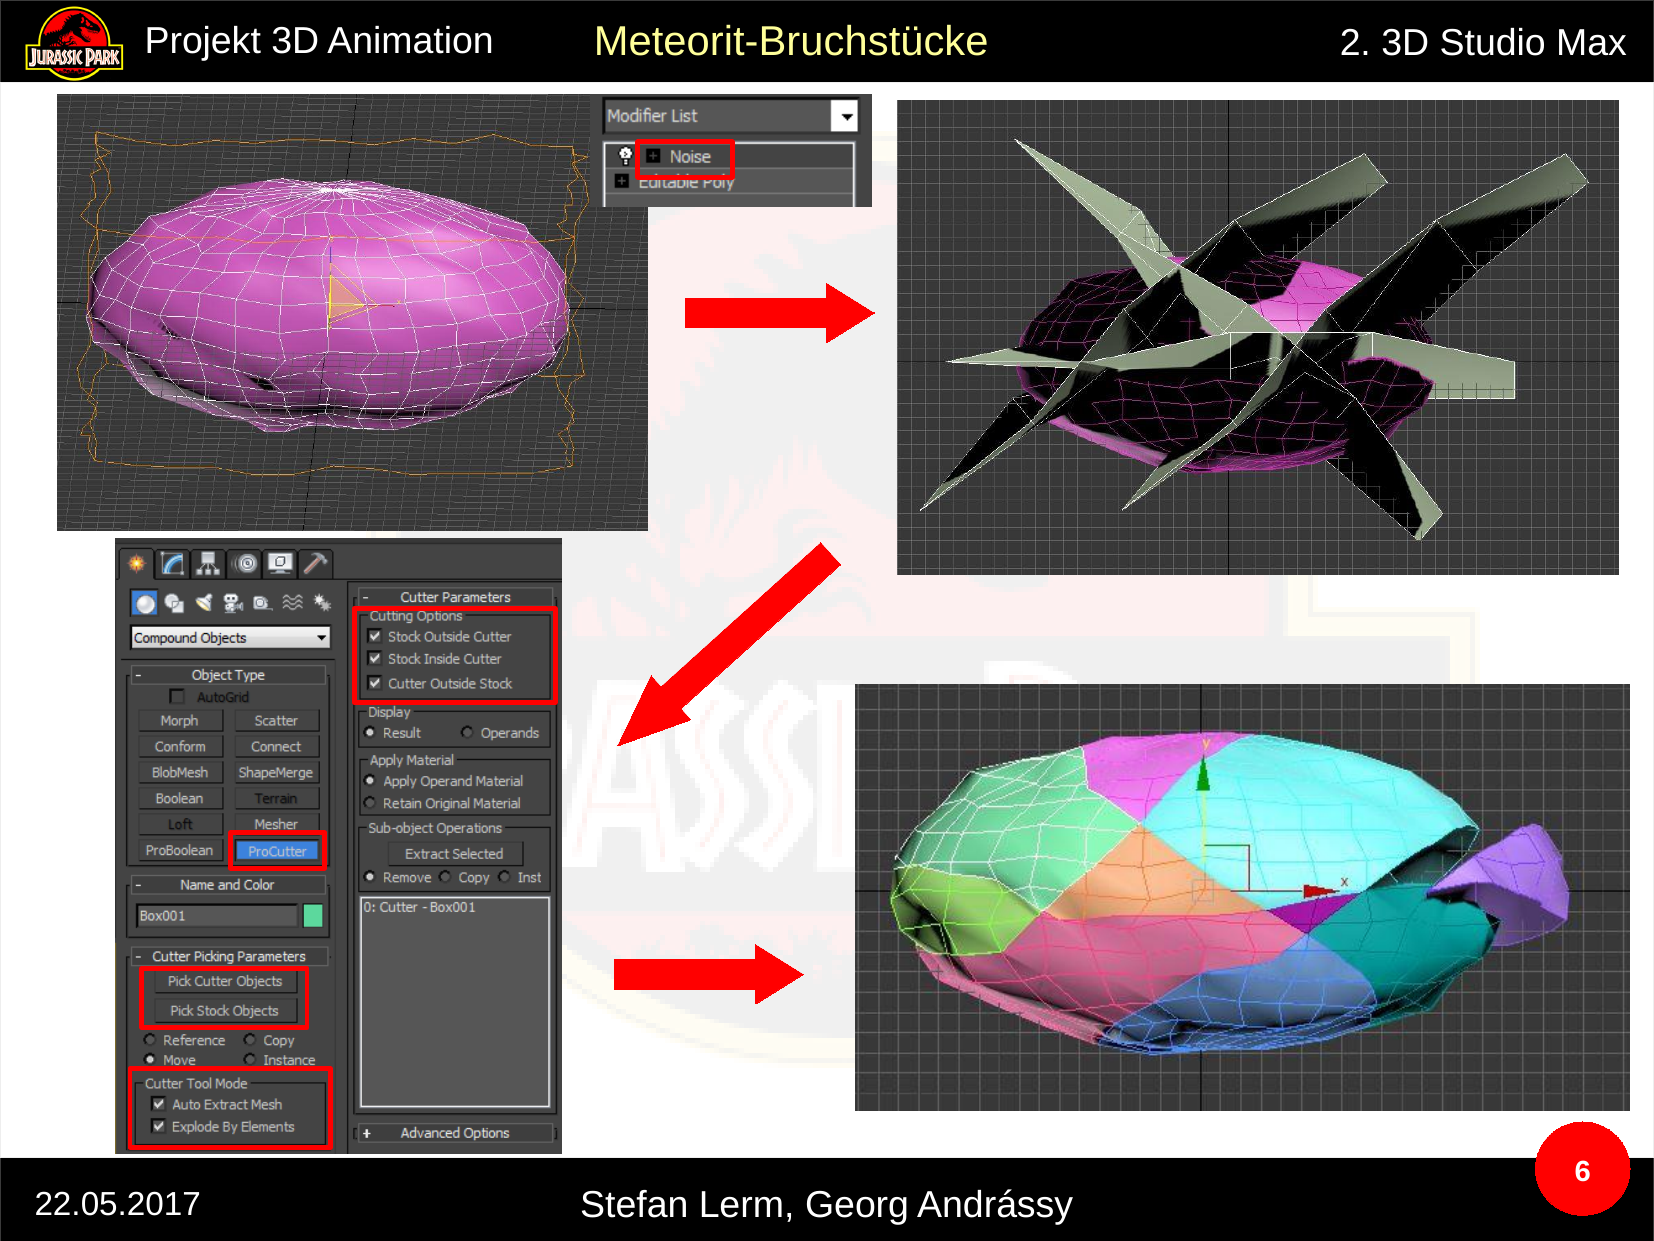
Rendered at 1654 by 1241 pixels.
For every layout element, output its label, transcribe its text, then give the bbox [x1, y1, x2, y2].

picture [897, 100, 1619, 575]
picture [855, 684, 1630, 1111]
picture [57, 94, 872, 531]
text_box Meteorit-Bruchstücke [555, 10, 1028, 119]
text_box 2. 3D Studio Max [1240, 14, 1642, 113]
picture [115, 538, 562, 1154]
picture [23, 5, 125, 82]
text_box [614, 944, 804, 1004]
text_box [685, 283, 875, 343]
text_box [617, 542, 841, 746]
